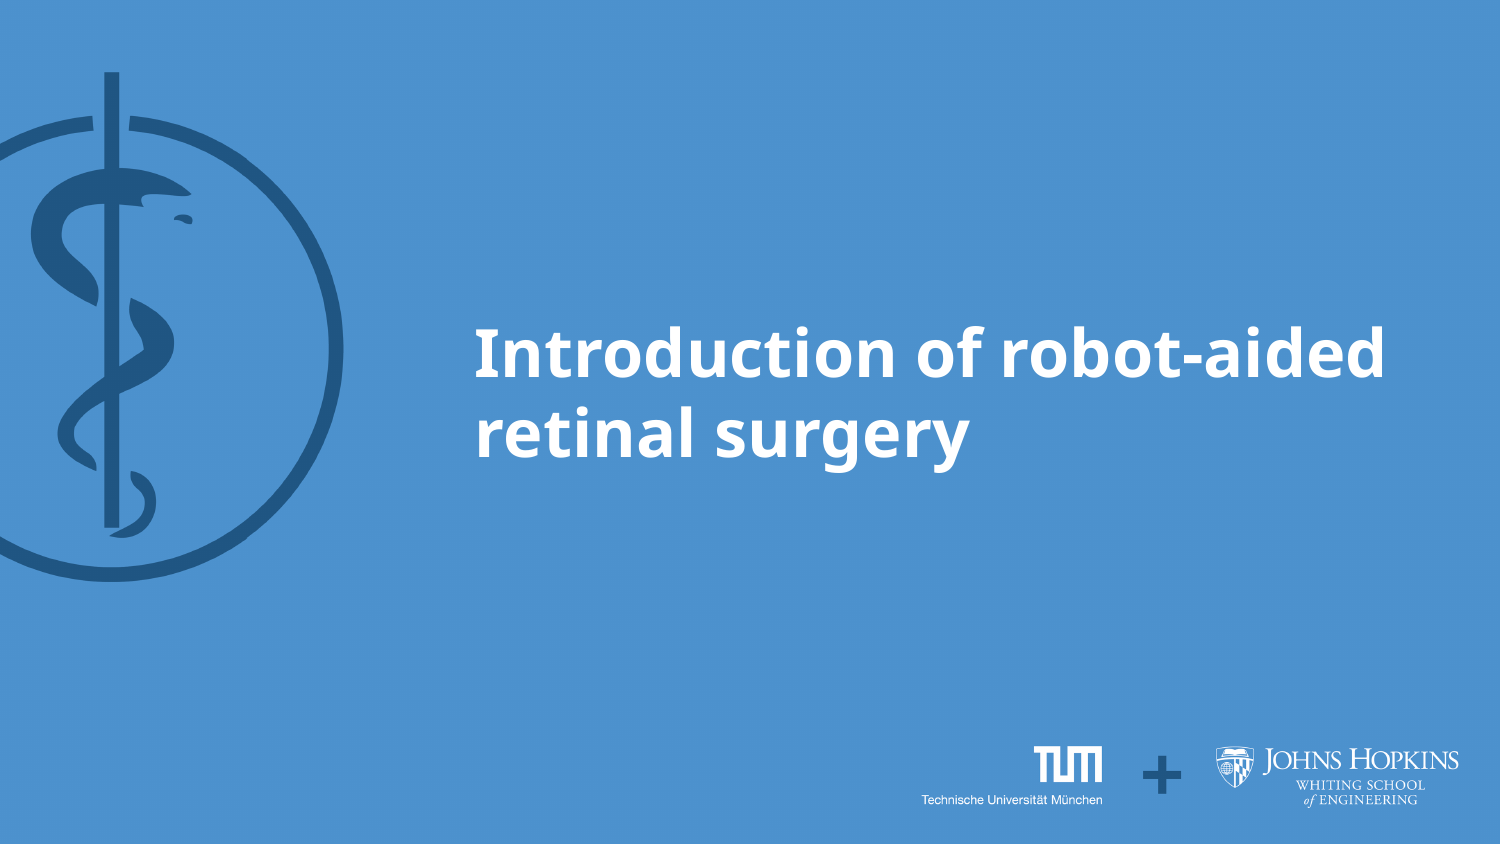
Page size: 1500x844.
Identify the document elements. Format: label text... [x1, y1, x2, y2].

title Introduction of robot-aided retinal surgery [459, 303, 1430, 406]
picture [0, 0, 1500, 844]
